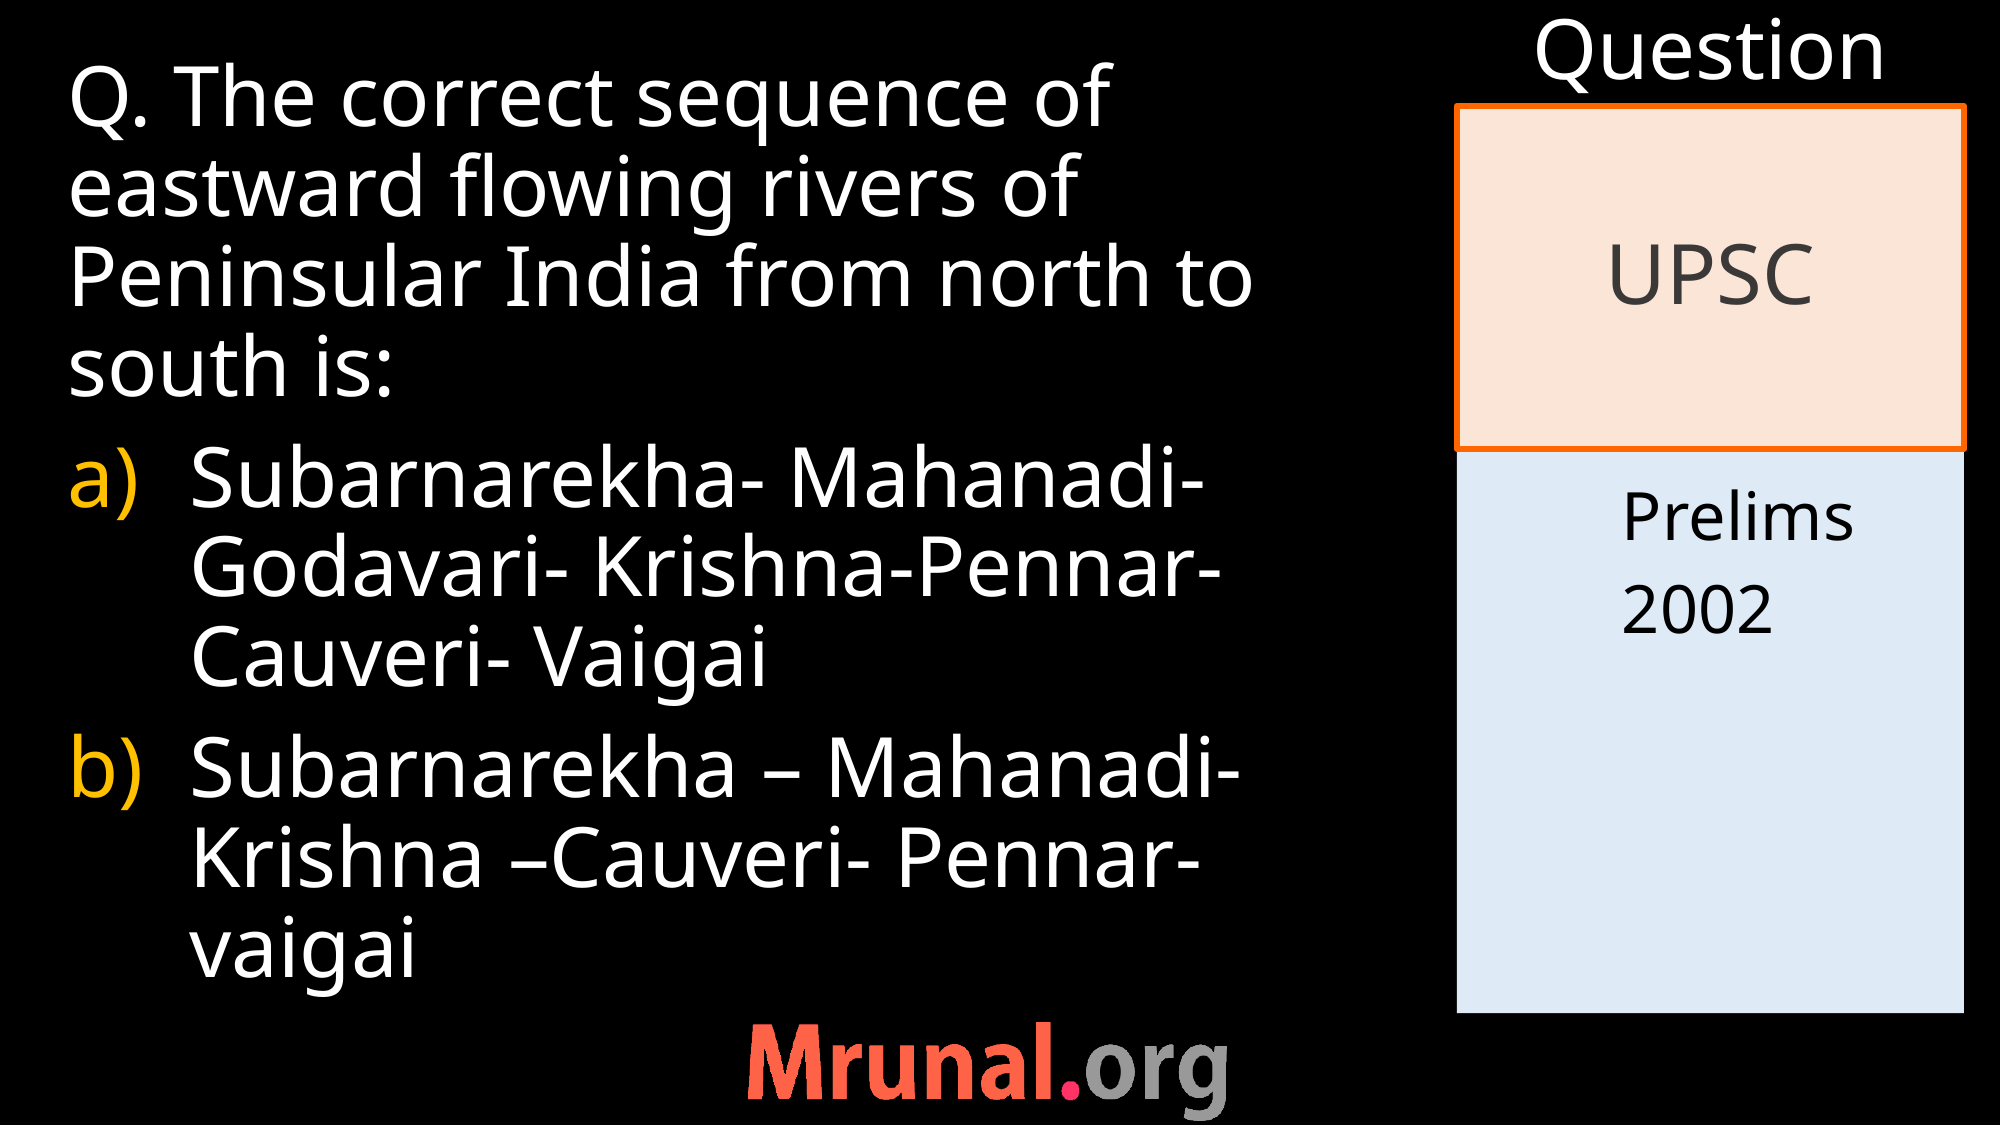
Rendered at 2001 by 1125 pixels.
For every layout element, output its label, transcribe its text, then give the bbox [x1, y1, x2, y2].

picture [741, 1014, 1230, 1125]
list Question [1457, 0, 1964, 106]
title UPSC [1456, 106, 1964, 449]
list Prelims 2002 [1456, 452, 1964, 1014]
list Q. The correct sequence of eastward flowing rivers of Peninsular India from north to south is: Subarnarekha- Mahanadi- Godavari- Krishna-Pennar- Cauveri- Vaigai Subarnarekha – Mahanadi- Krishna –Cauveri- Pennar- vaigai [52, 47, 1447, 1014]
